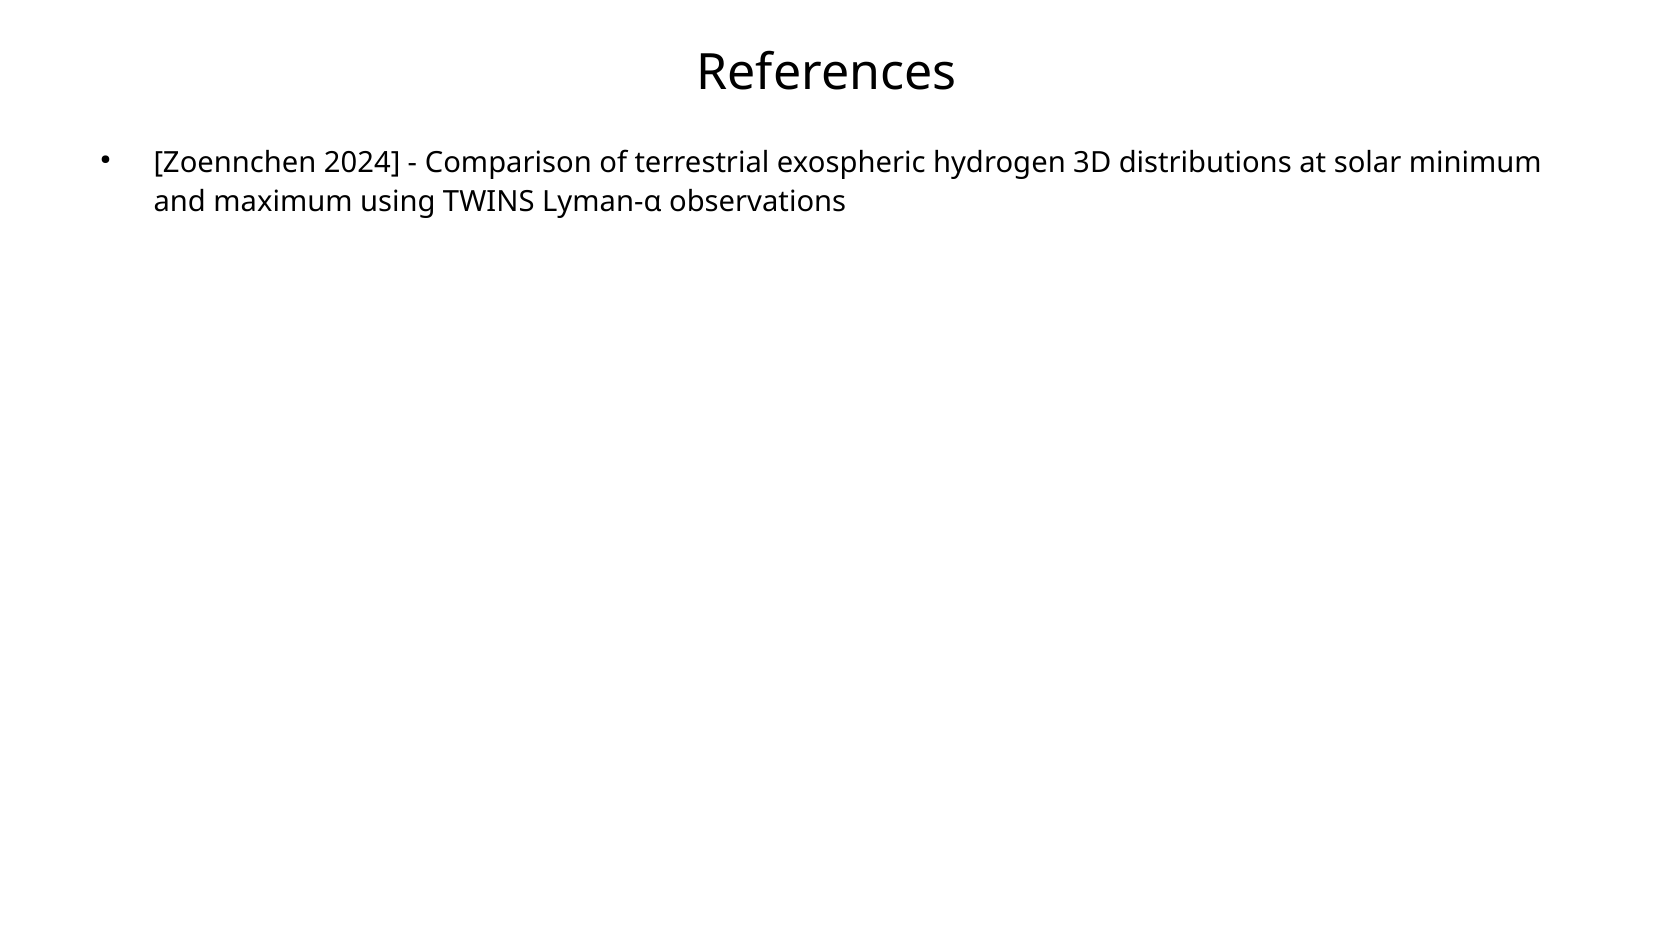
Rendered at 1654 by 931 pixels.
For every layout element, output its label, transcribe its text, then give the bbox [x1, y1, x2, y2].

list [Zoennchen 2024] - Comparison of terrestrial exospheric hydrogen 3D distributions at solar minimum and maximum using TWINS Lyman-α observations [82, 140, 1571, 871]
title References [82, 18, 1571, 122]
